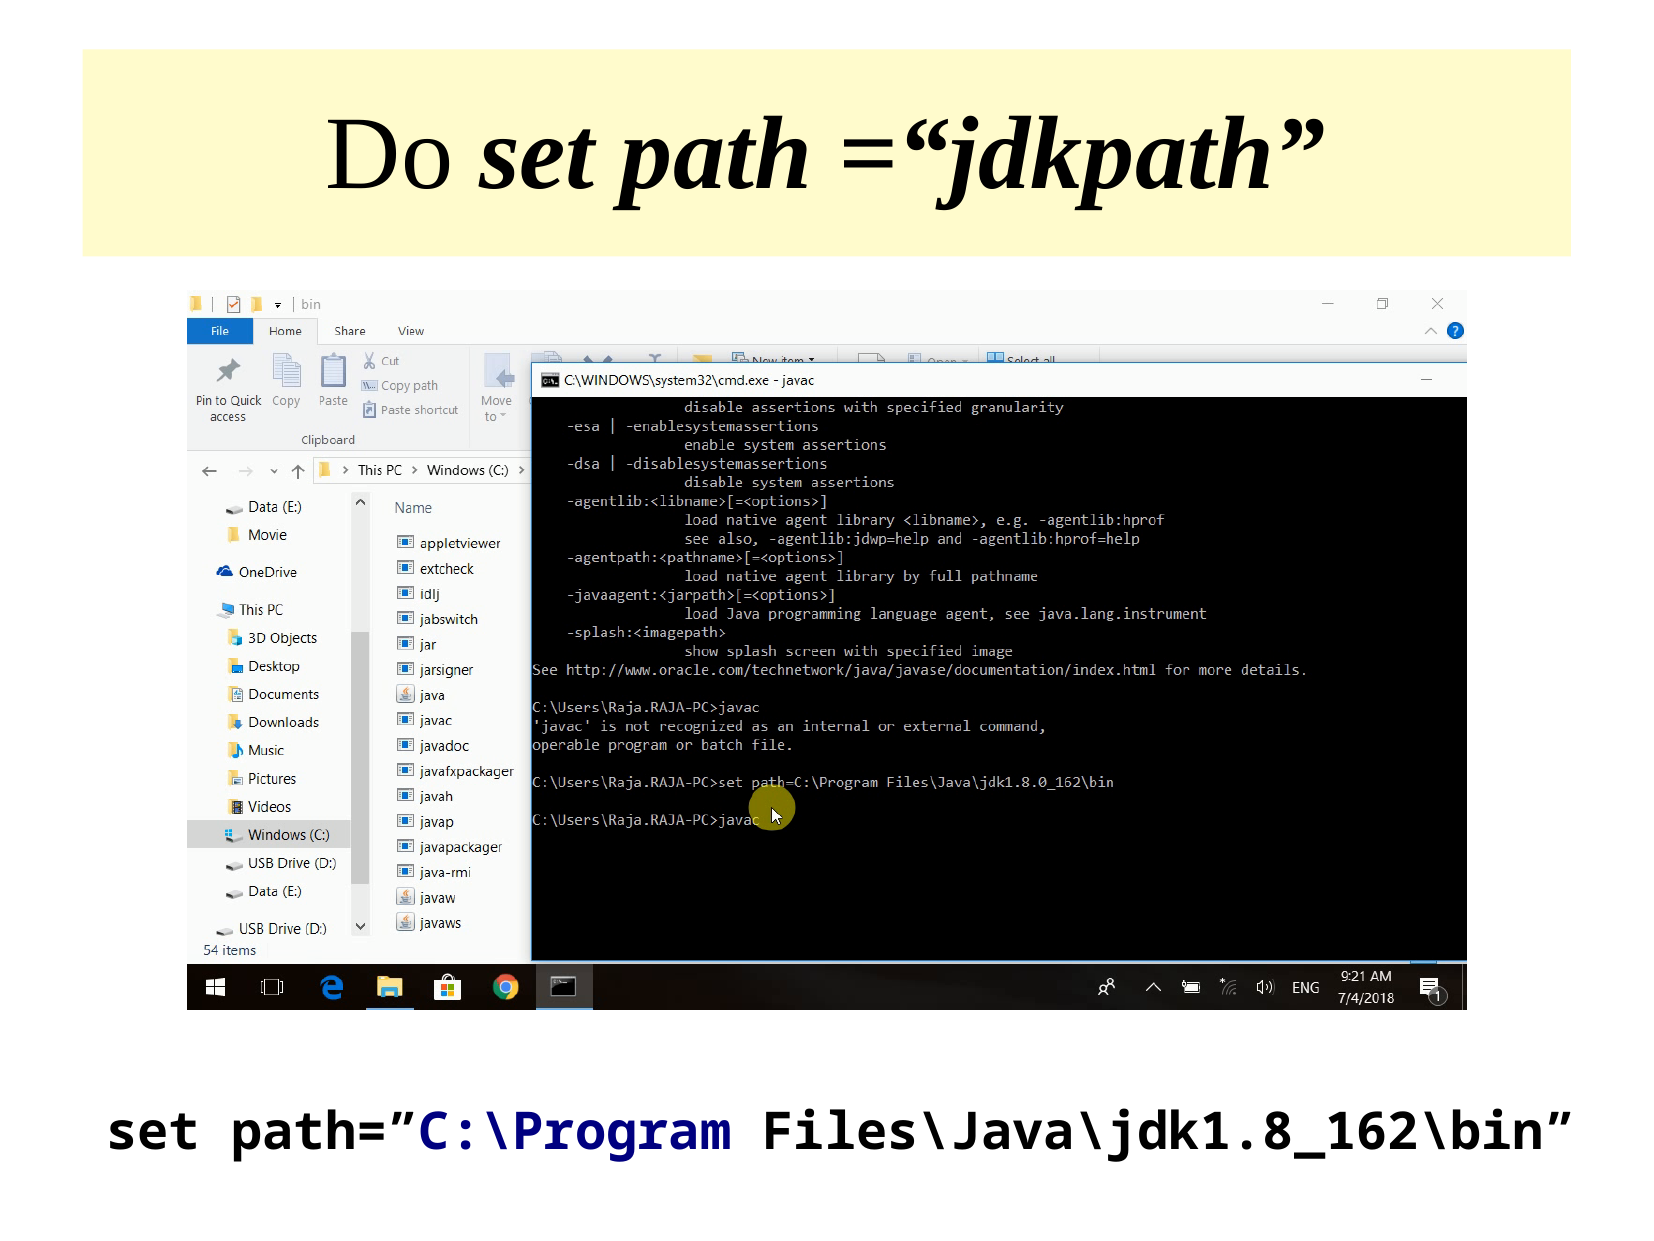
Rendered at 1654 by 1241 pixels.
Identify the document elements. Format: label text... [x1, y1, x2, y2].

title Do set path =“jdkpath” [82, 49, 1571, 257]
title set path=”C:\Program Files\Java\jdk1.8_162\bin” [106, 1065, 1595, 1193]
picture [187, 290, 1467, 1010]
